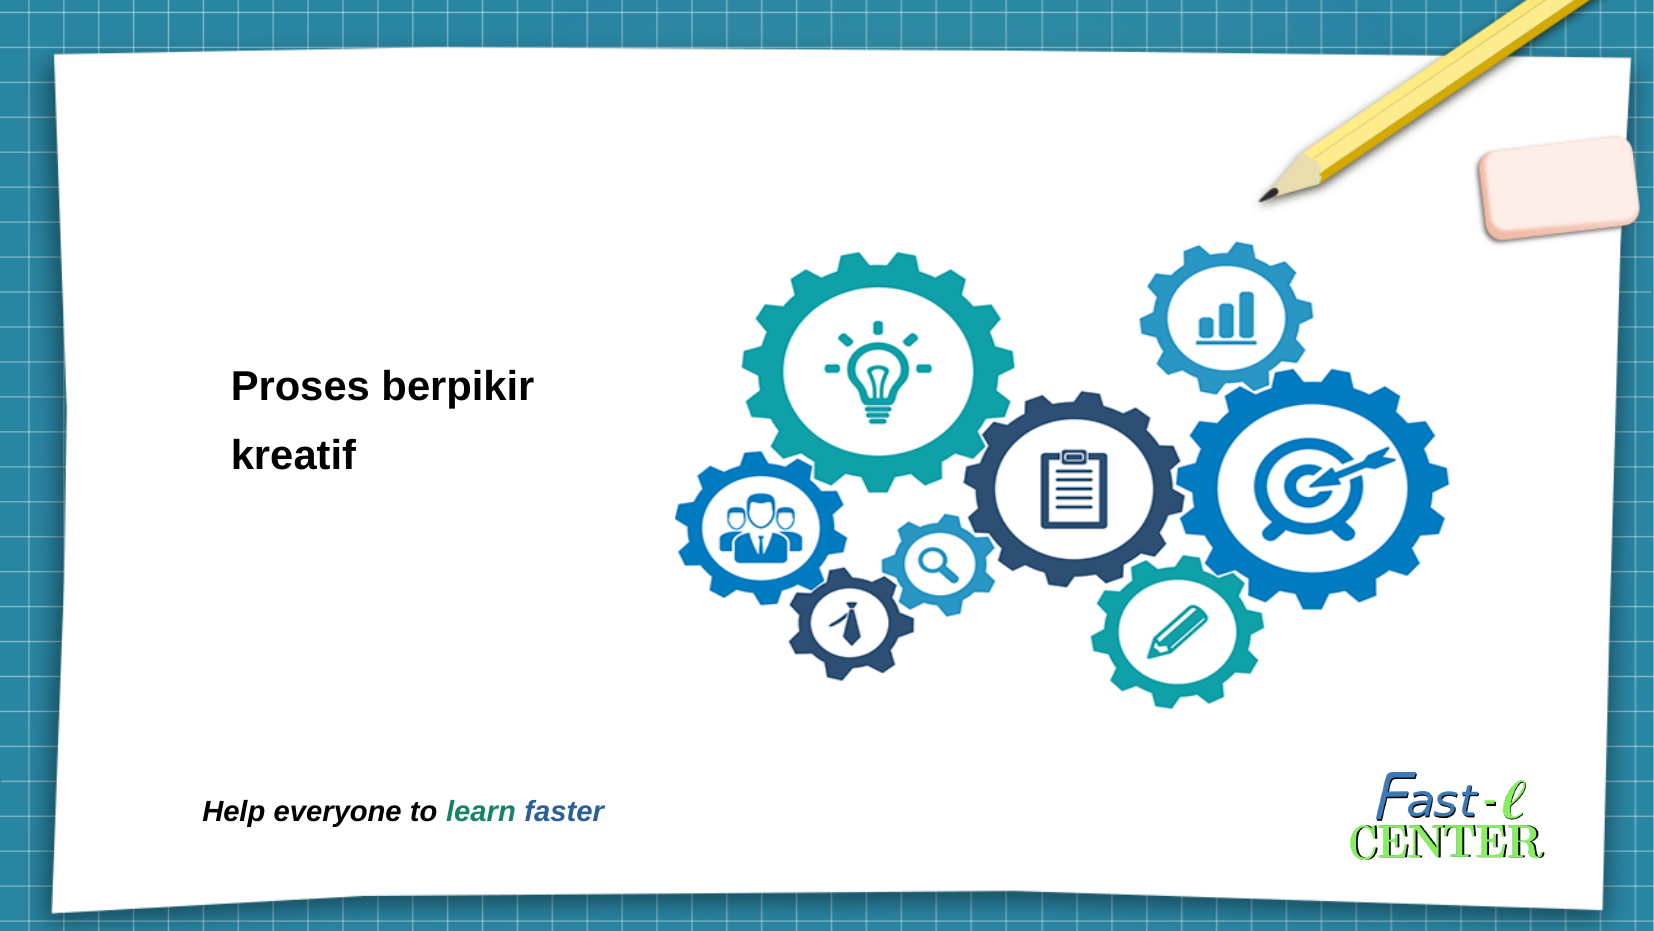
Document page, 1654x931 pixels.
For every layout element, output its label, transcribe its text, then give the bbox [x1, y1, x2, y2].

text_box Help everyone to learn faster [187, 787, 619, 836]
text_box Proses berpikir kreatif [216, 331, 625, 520]
picture [0, 0, 1654, 931]
